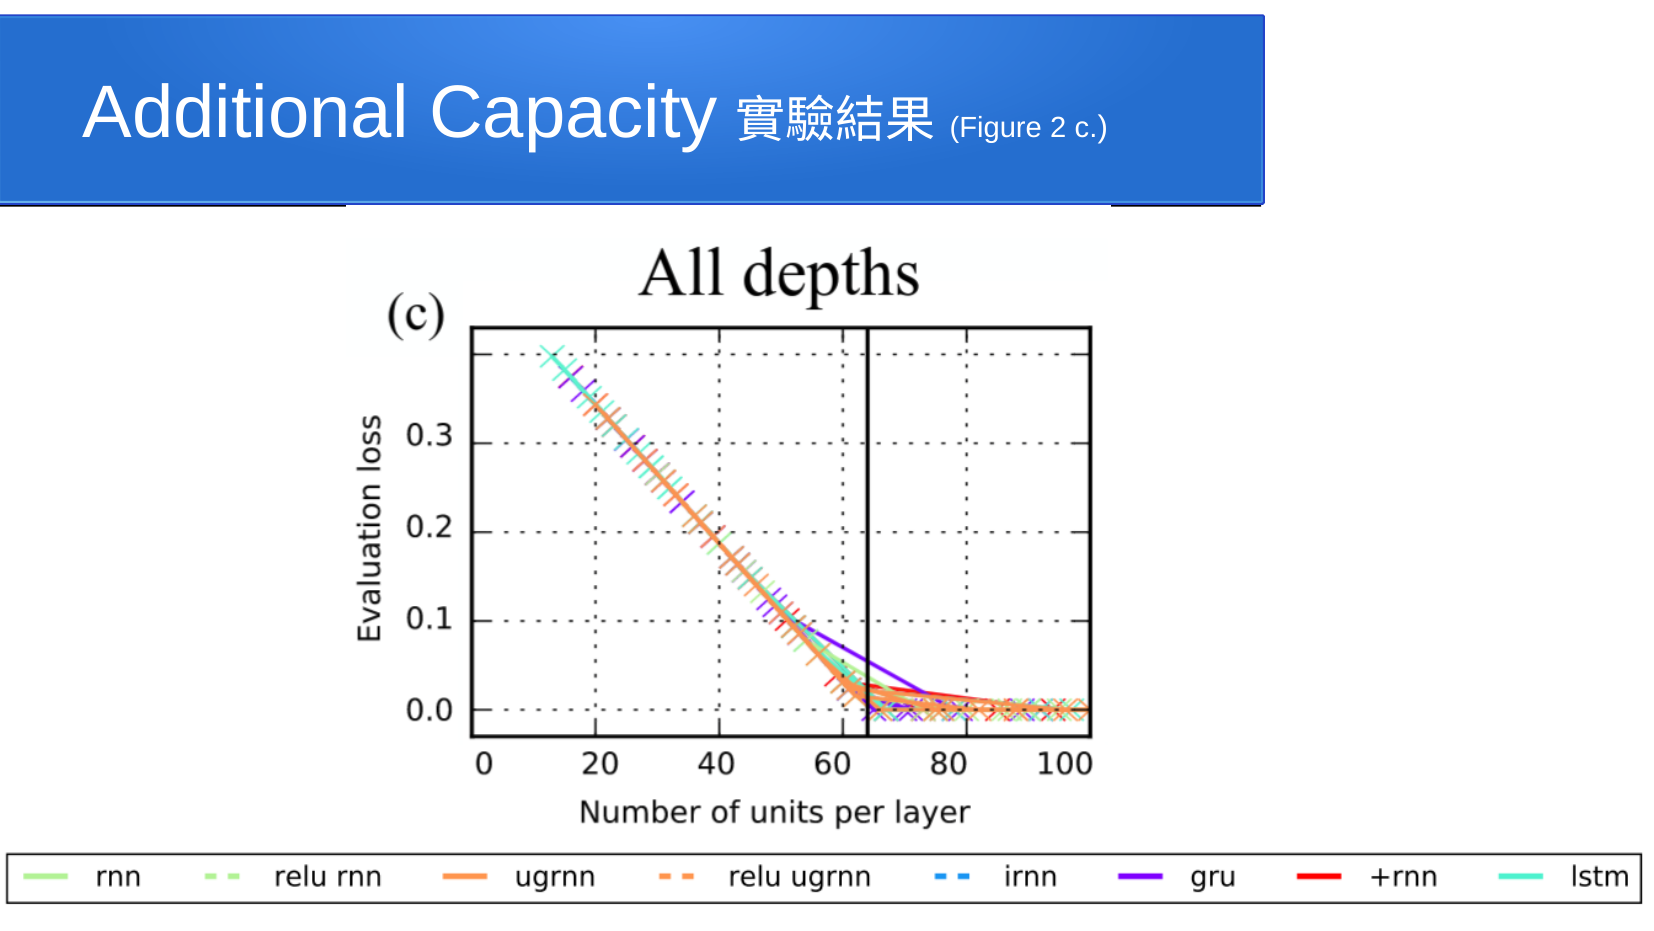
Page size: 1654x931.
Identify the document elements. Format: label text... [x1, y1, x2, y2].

title Additional Capacity實驗結果(Figure 2 c.) [82, 35, 1235, 189]
picture [0, 205, 1654, 916]
